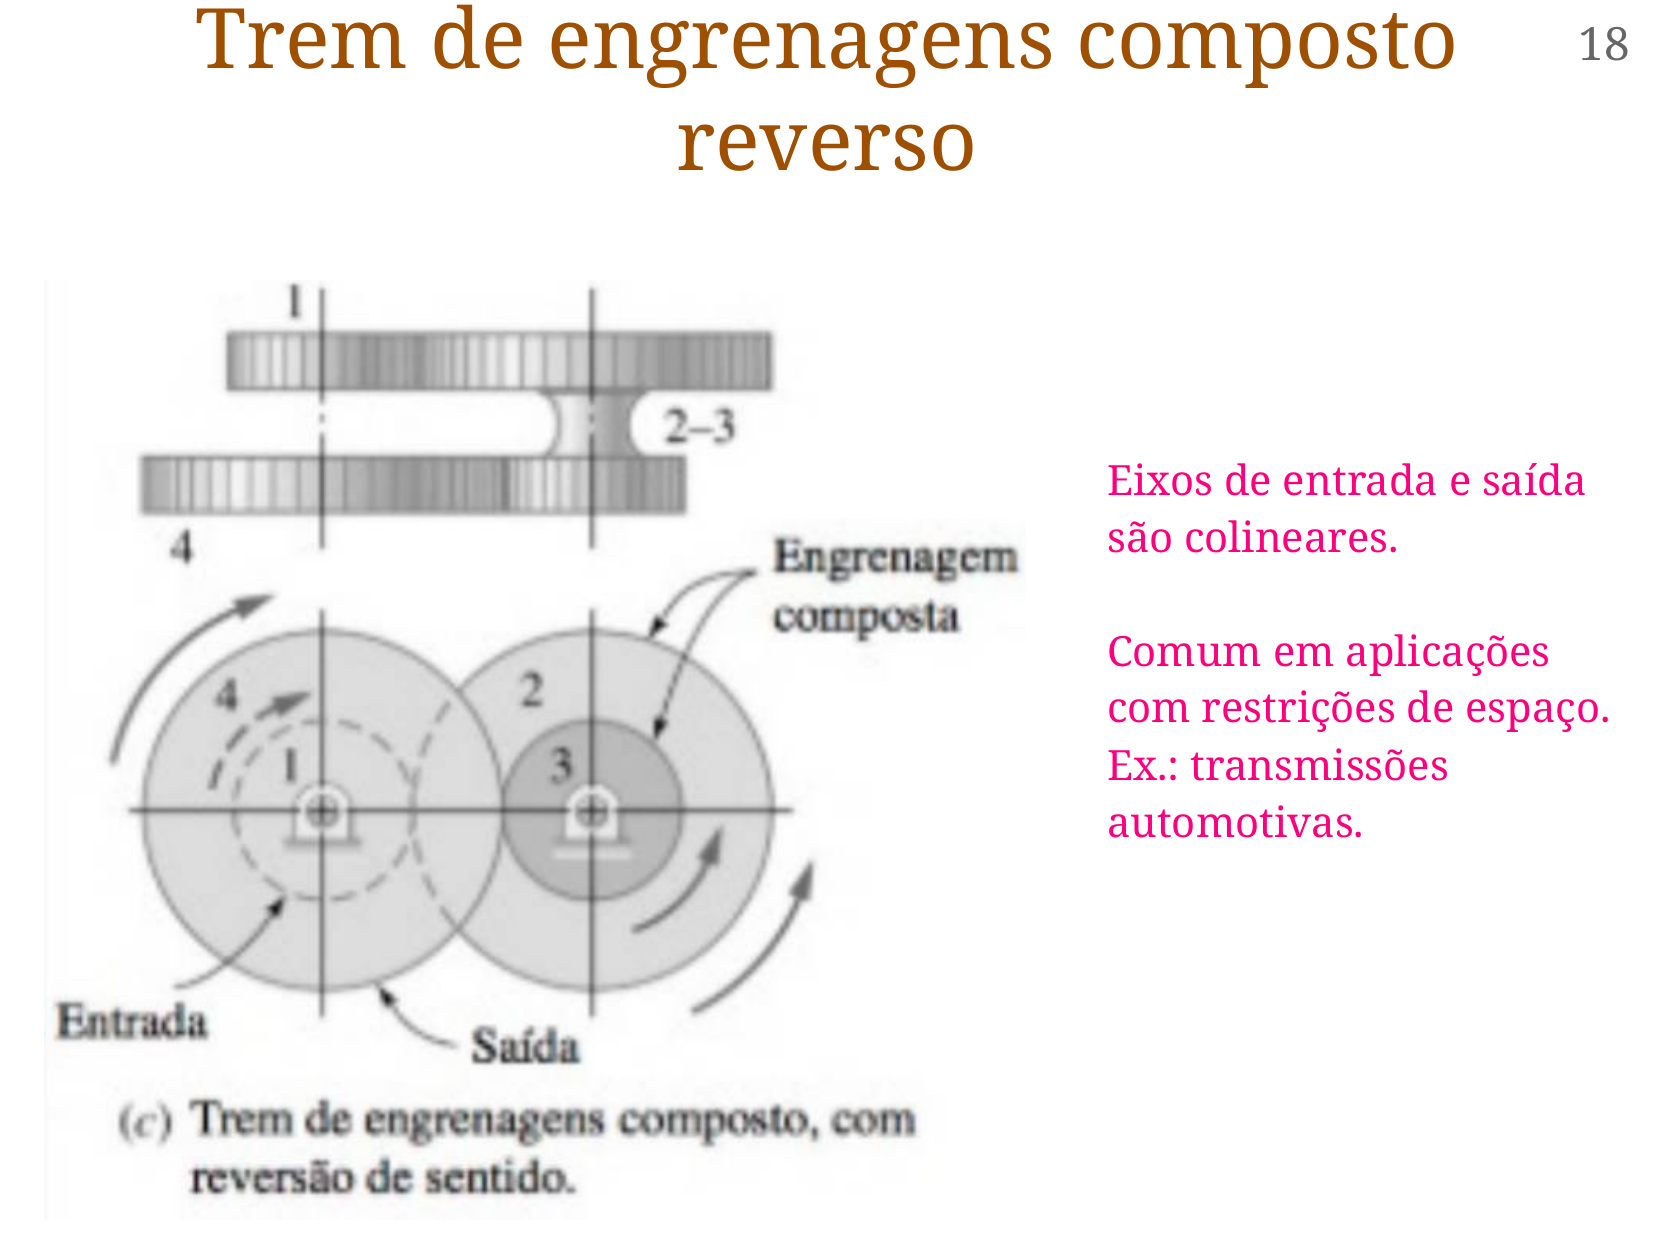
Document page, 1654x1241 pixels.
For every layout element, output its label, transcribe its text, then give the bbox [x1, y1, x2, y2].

title Trem de engrenagens composto reverso [59, 0, 1595, 191]
picture [44, 280, 1026, 1220]
text_box Eixos de entrada e saída são colineares. Comum em aplicações com restrições de espaço. Ex.: transmissões automotivas. [1092, 442, 1639, 931]
